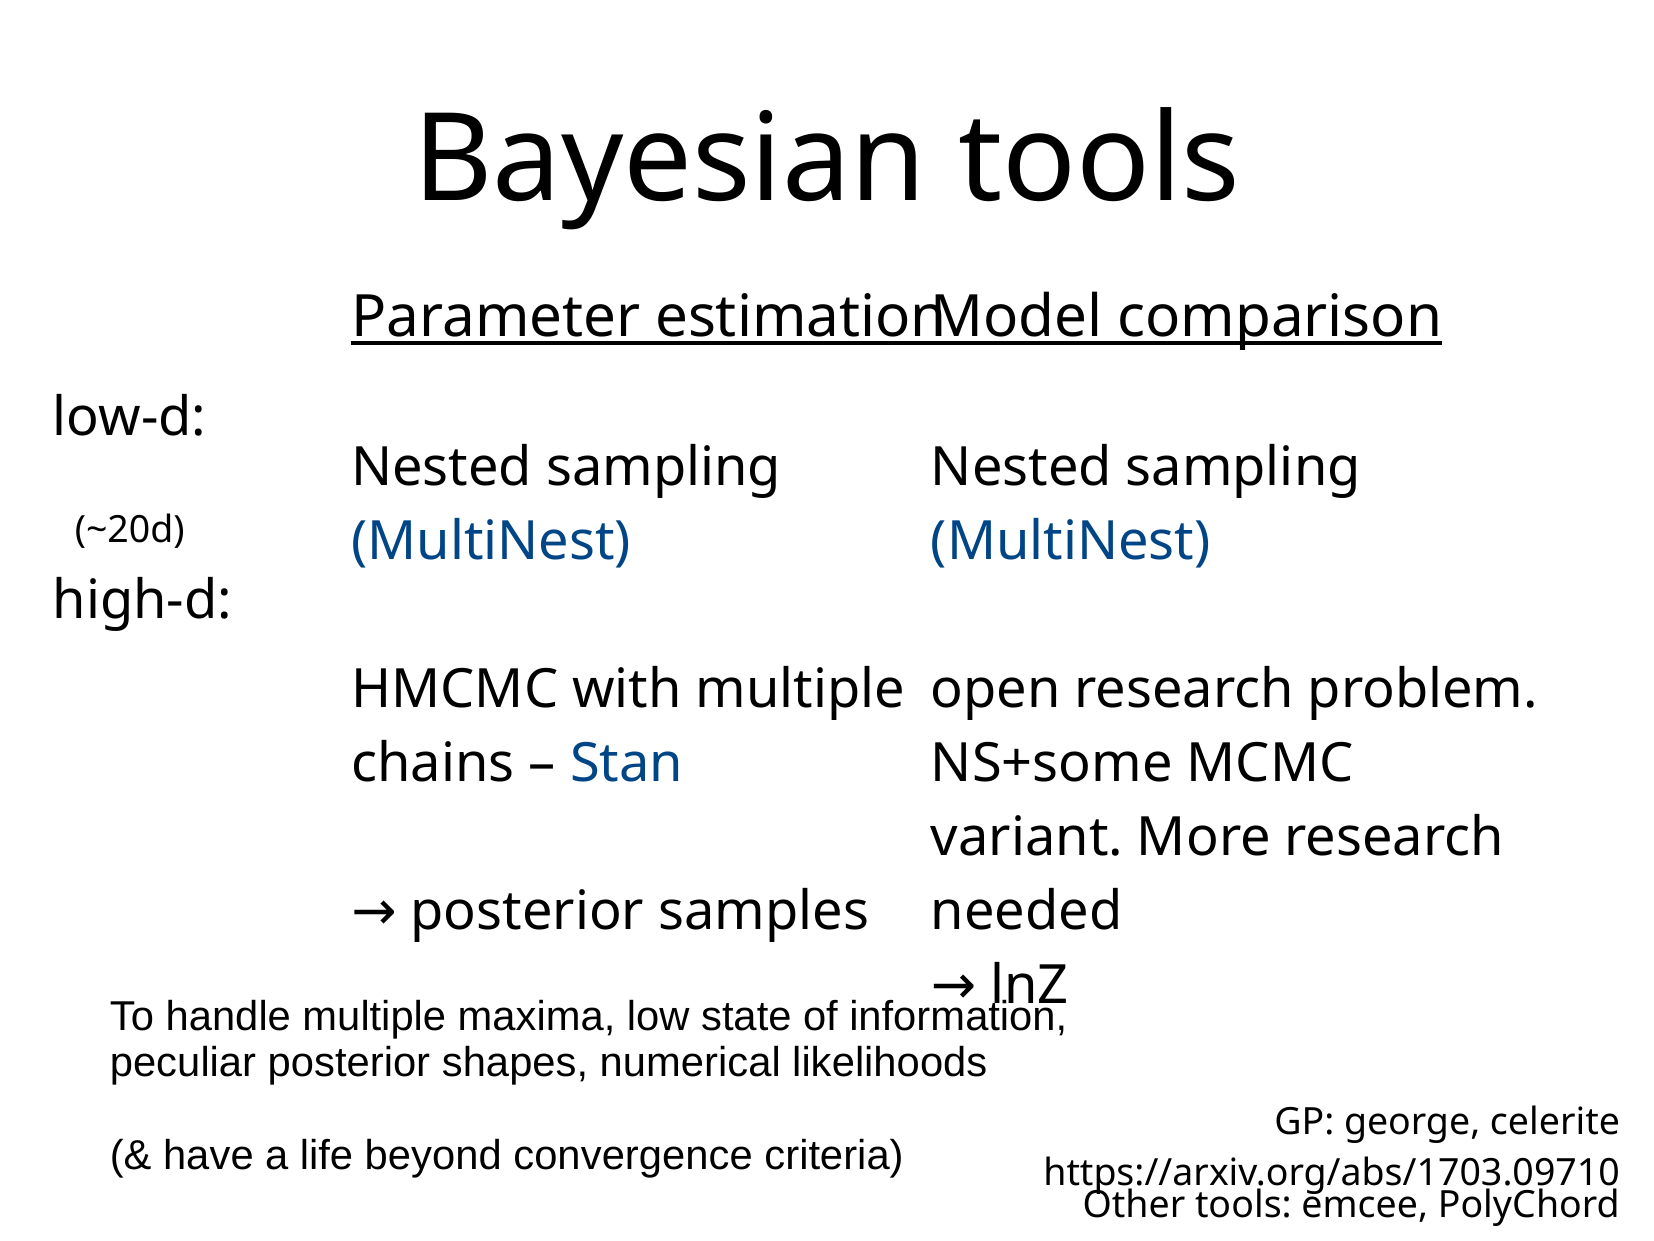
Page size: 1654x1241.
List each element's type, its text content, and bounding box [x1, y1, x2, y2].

title Bayesian tools [82, 49, 1571, 257]
text_box GP: george, celerite https://arxiv.org/abs/1703.09710 [750, 1087, 1636, 1188]
text_box Other tools: emcee, PolyChord [750, 1188, 1636, 1228]
text_box Model comparison Nested sampling (MultiNest) open research problem. NS+some MCMC variant. More research needed → lnZ [845, 266, 1572, 1001]
text_box high-d: [38, 553, 252, 667]
text_box To handle multiple maxima, low state of information, peculiar posterior shapes, numerical likelihoods (& have a life beyond convergence criteria) [24, 985, 1150, 1225]
text_box Parameter estimation Nested sampling (MultiNest) HMCMC with multiple chains – Stan → posterior samples [265, 266, 845, 985]
text_box low-d: [38, 370, 252, 484]
text_box (~20d) [60, 494, 211, 553]
